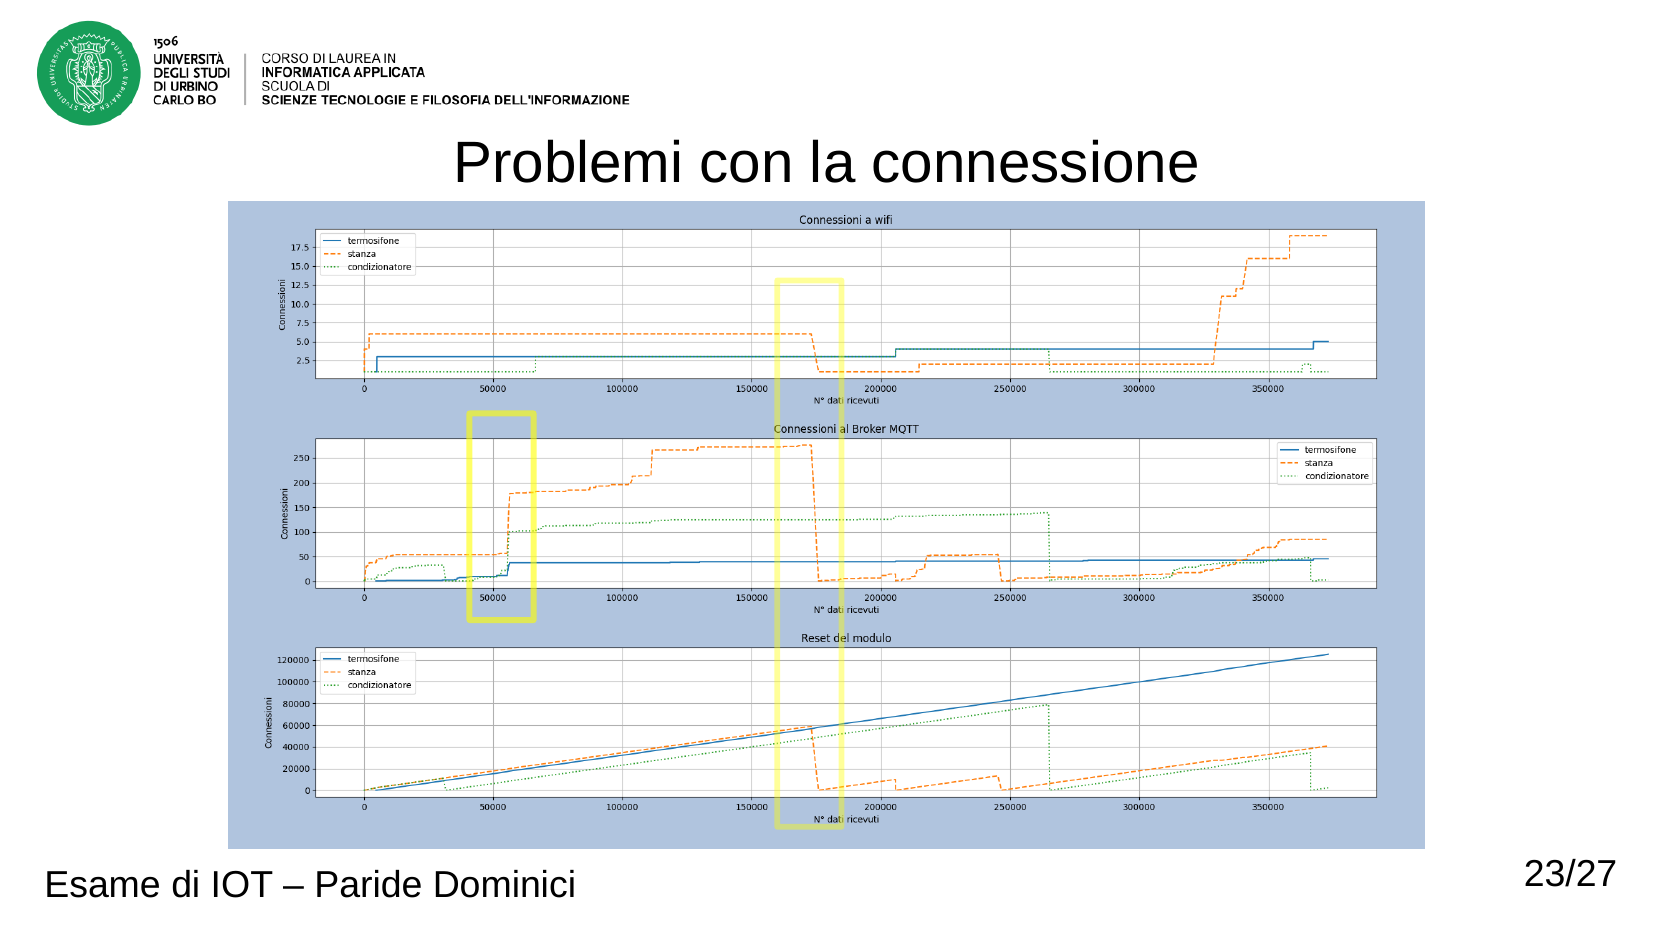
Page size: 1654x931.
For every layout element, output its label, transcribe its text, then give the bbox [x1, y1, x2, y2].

text_box Esame di IOT – Paride Dominici [29, 856, 680, 914]
text_box <numero>/27 [1387, 845, 1625, 916]
title Problemi con la connessione [82, 118, 1571, 207]
picture [25, 17, 650, 128]
picture [228, 201, 1425, 849]
